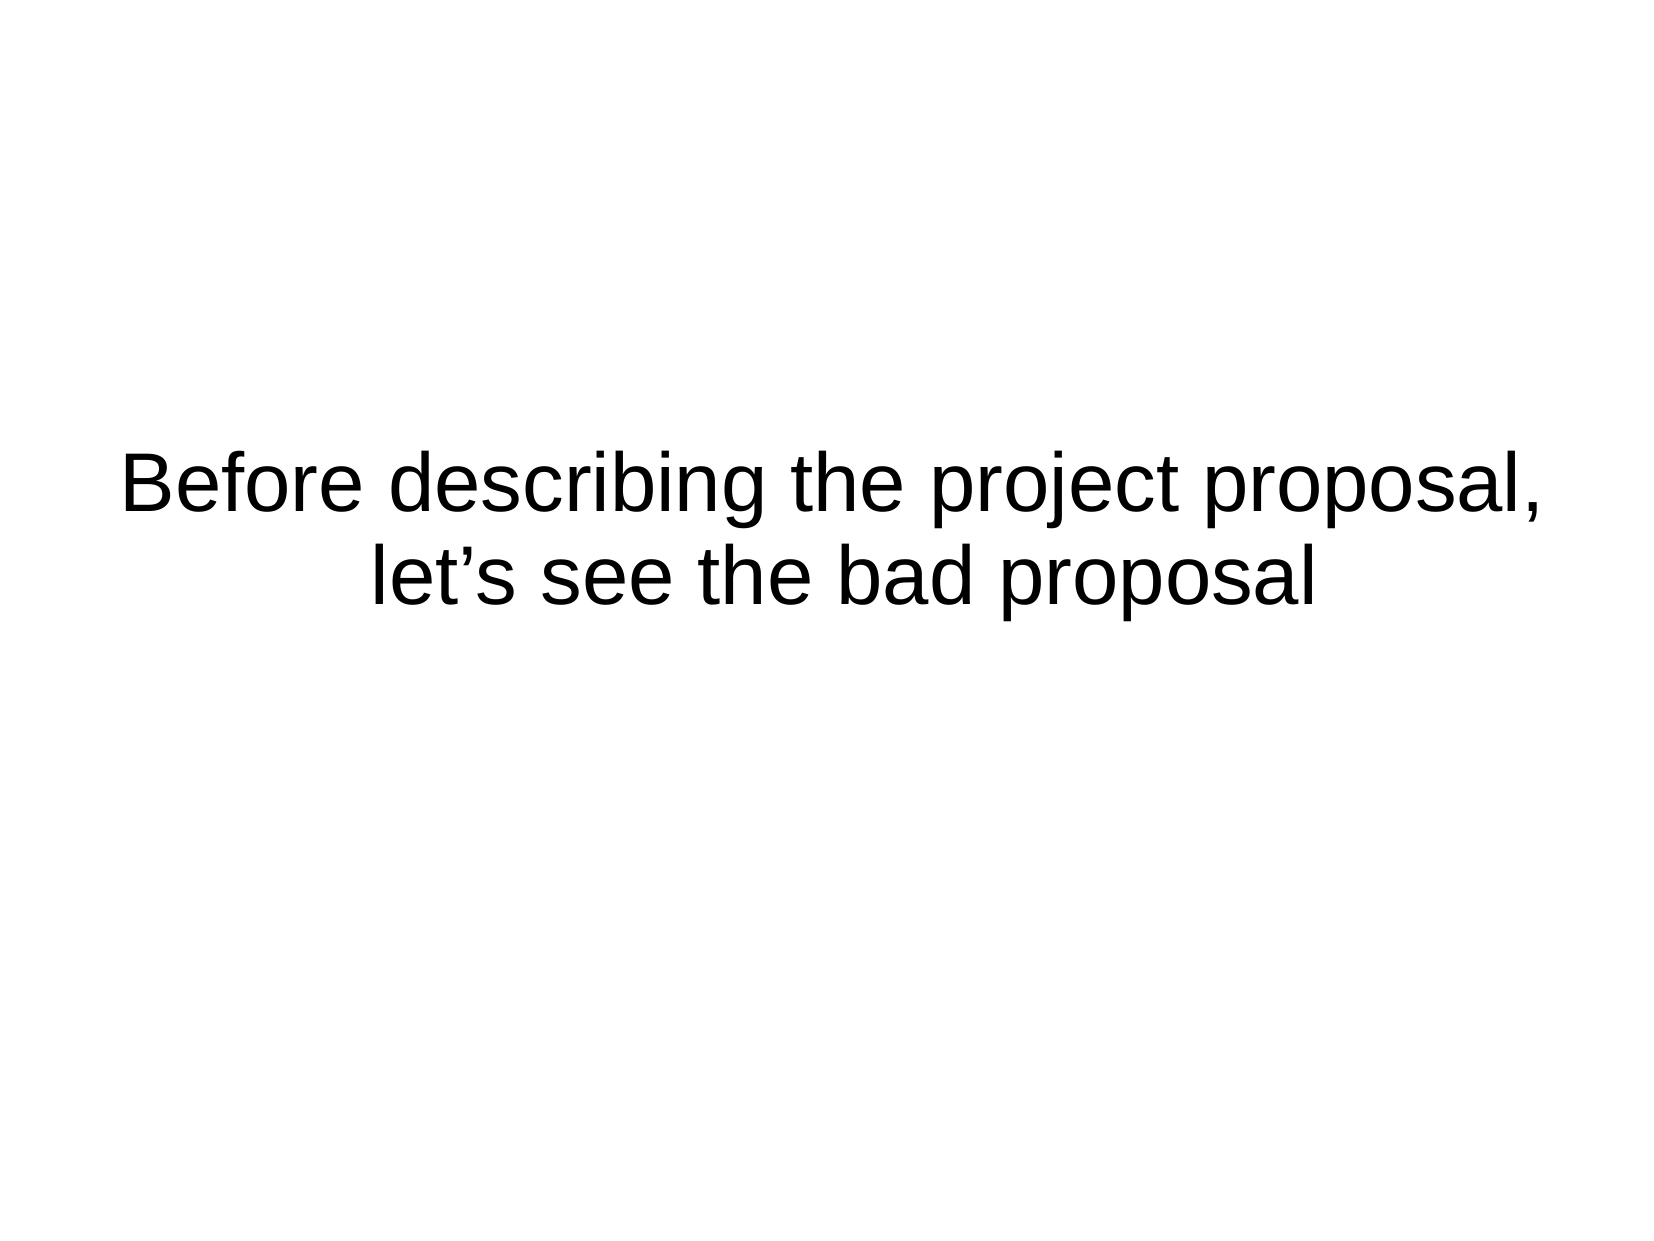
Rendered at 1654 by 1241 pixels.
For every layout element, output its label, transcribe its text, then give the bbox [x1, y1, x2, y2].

subtitle Before describing the project proposal, let’s see the bad proposal [82, 49, 1571, 1010]
